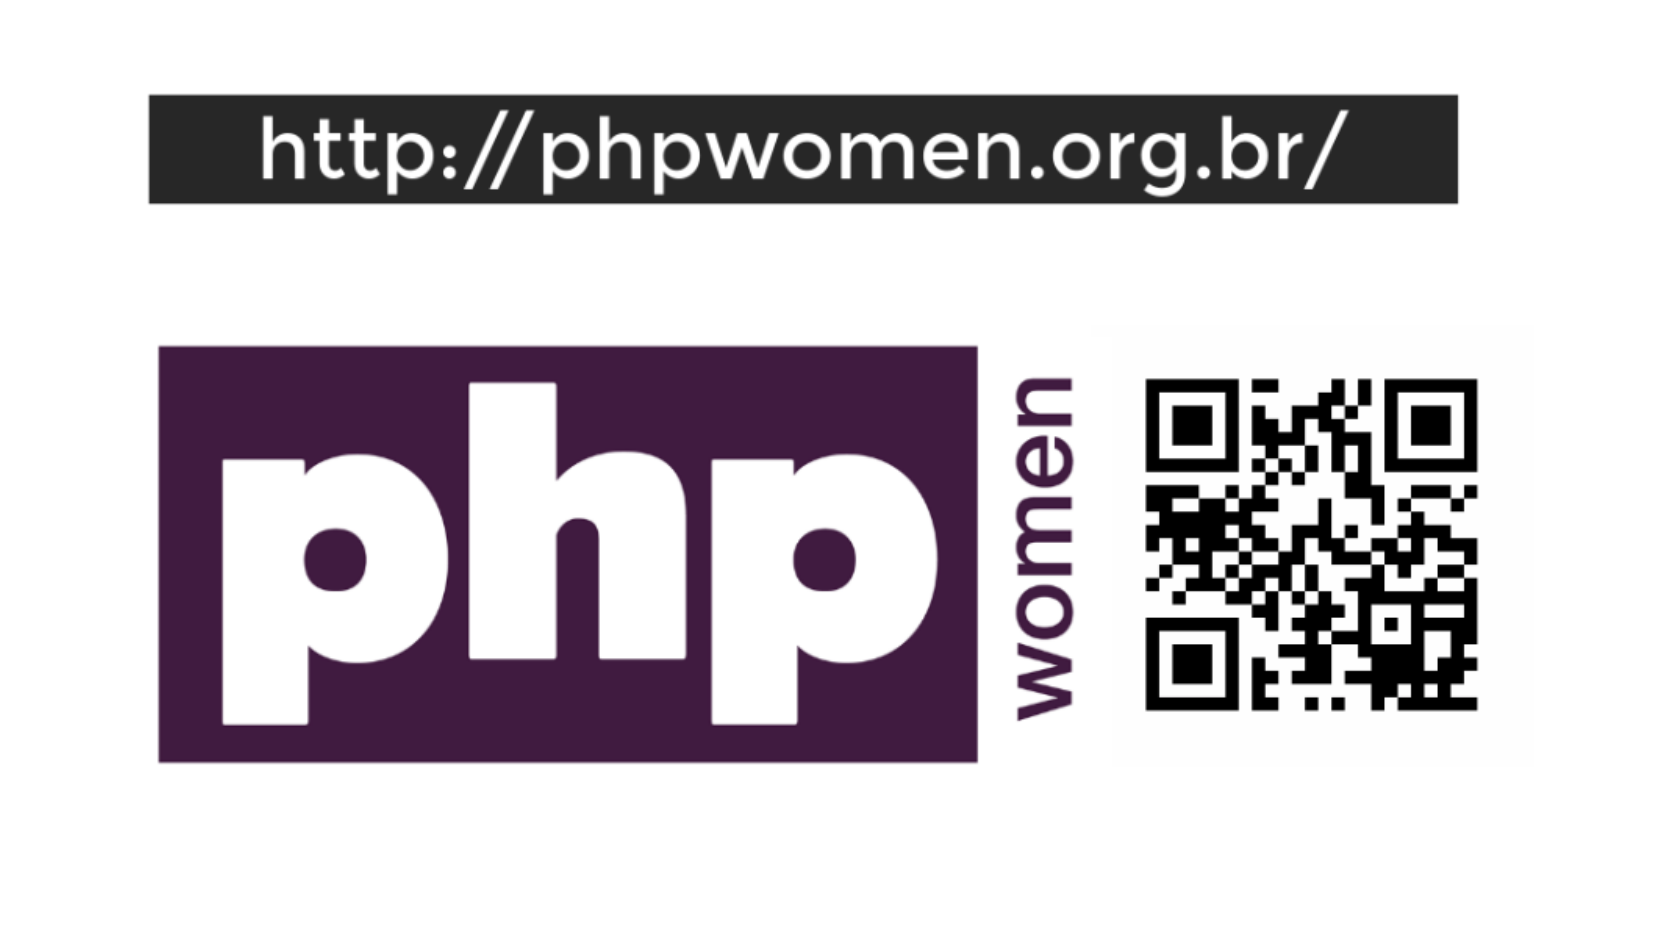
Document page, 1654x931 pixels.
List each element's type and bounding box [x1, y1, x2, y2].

picture [106, 27, 1552, 901]
